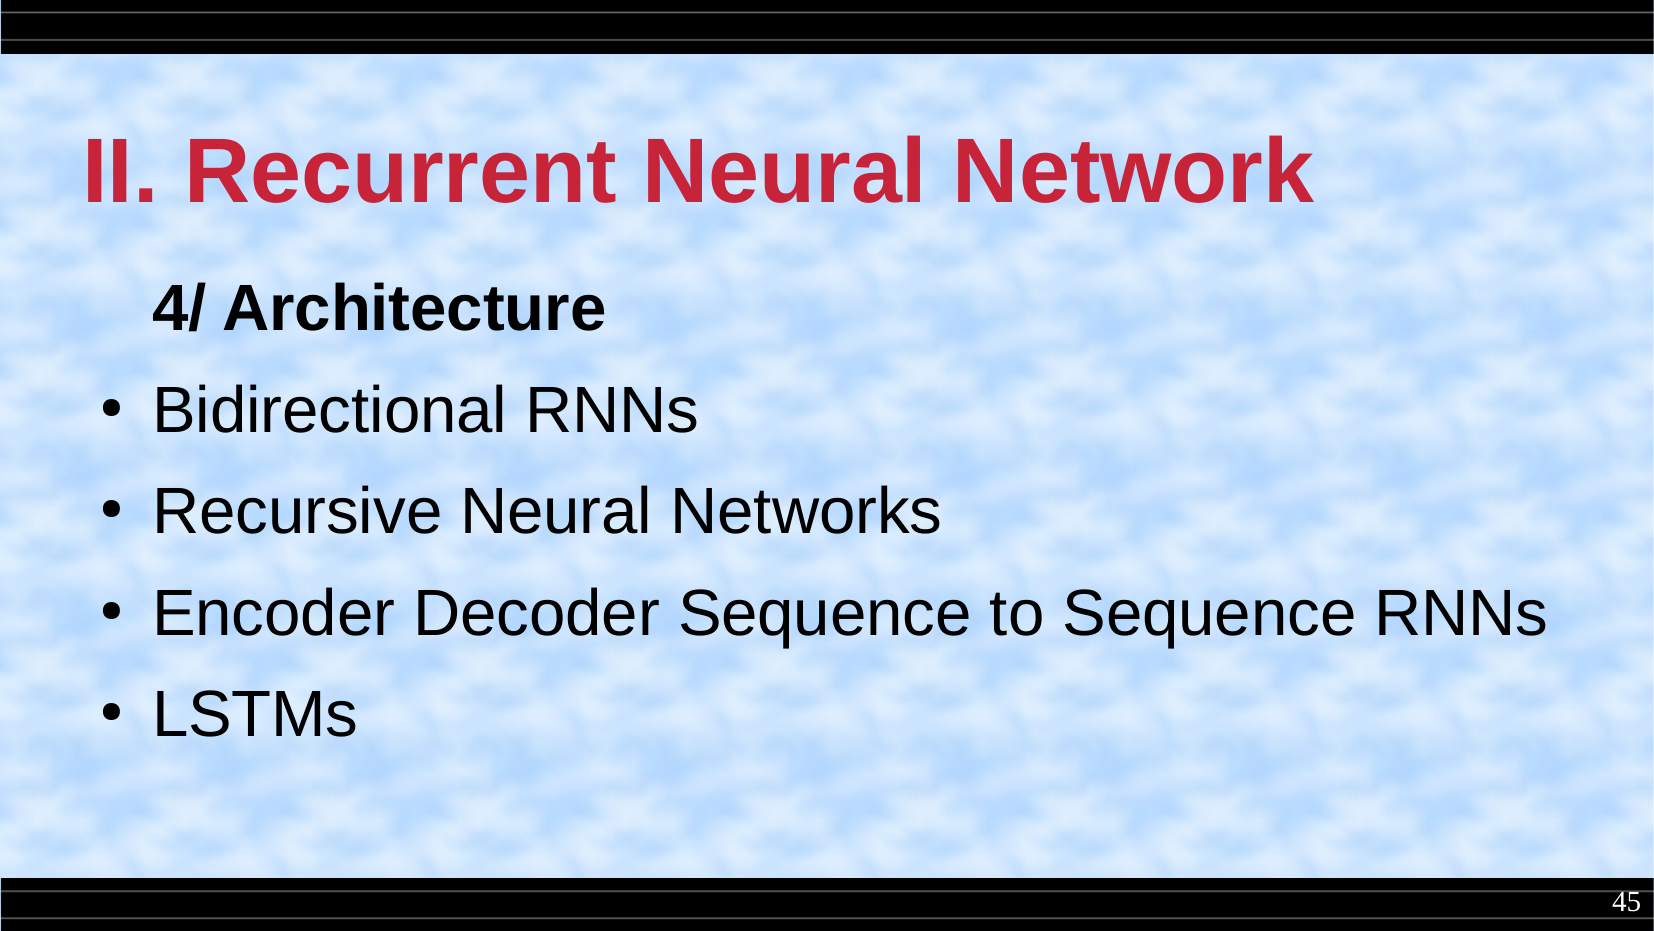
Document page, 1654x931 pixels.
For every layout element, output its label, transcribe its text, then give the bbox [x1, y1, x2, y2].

picture [0, 0, 1654, 931]
list 4/ Architecture Bidirectional RNNs Recursive Neural Networks Encoder Decoder Sequence to Sequence RNNs LSTMs [82, 271, 1571, 757]
title II. Recurrent Neural Network [82, 92, 1571, 248]
